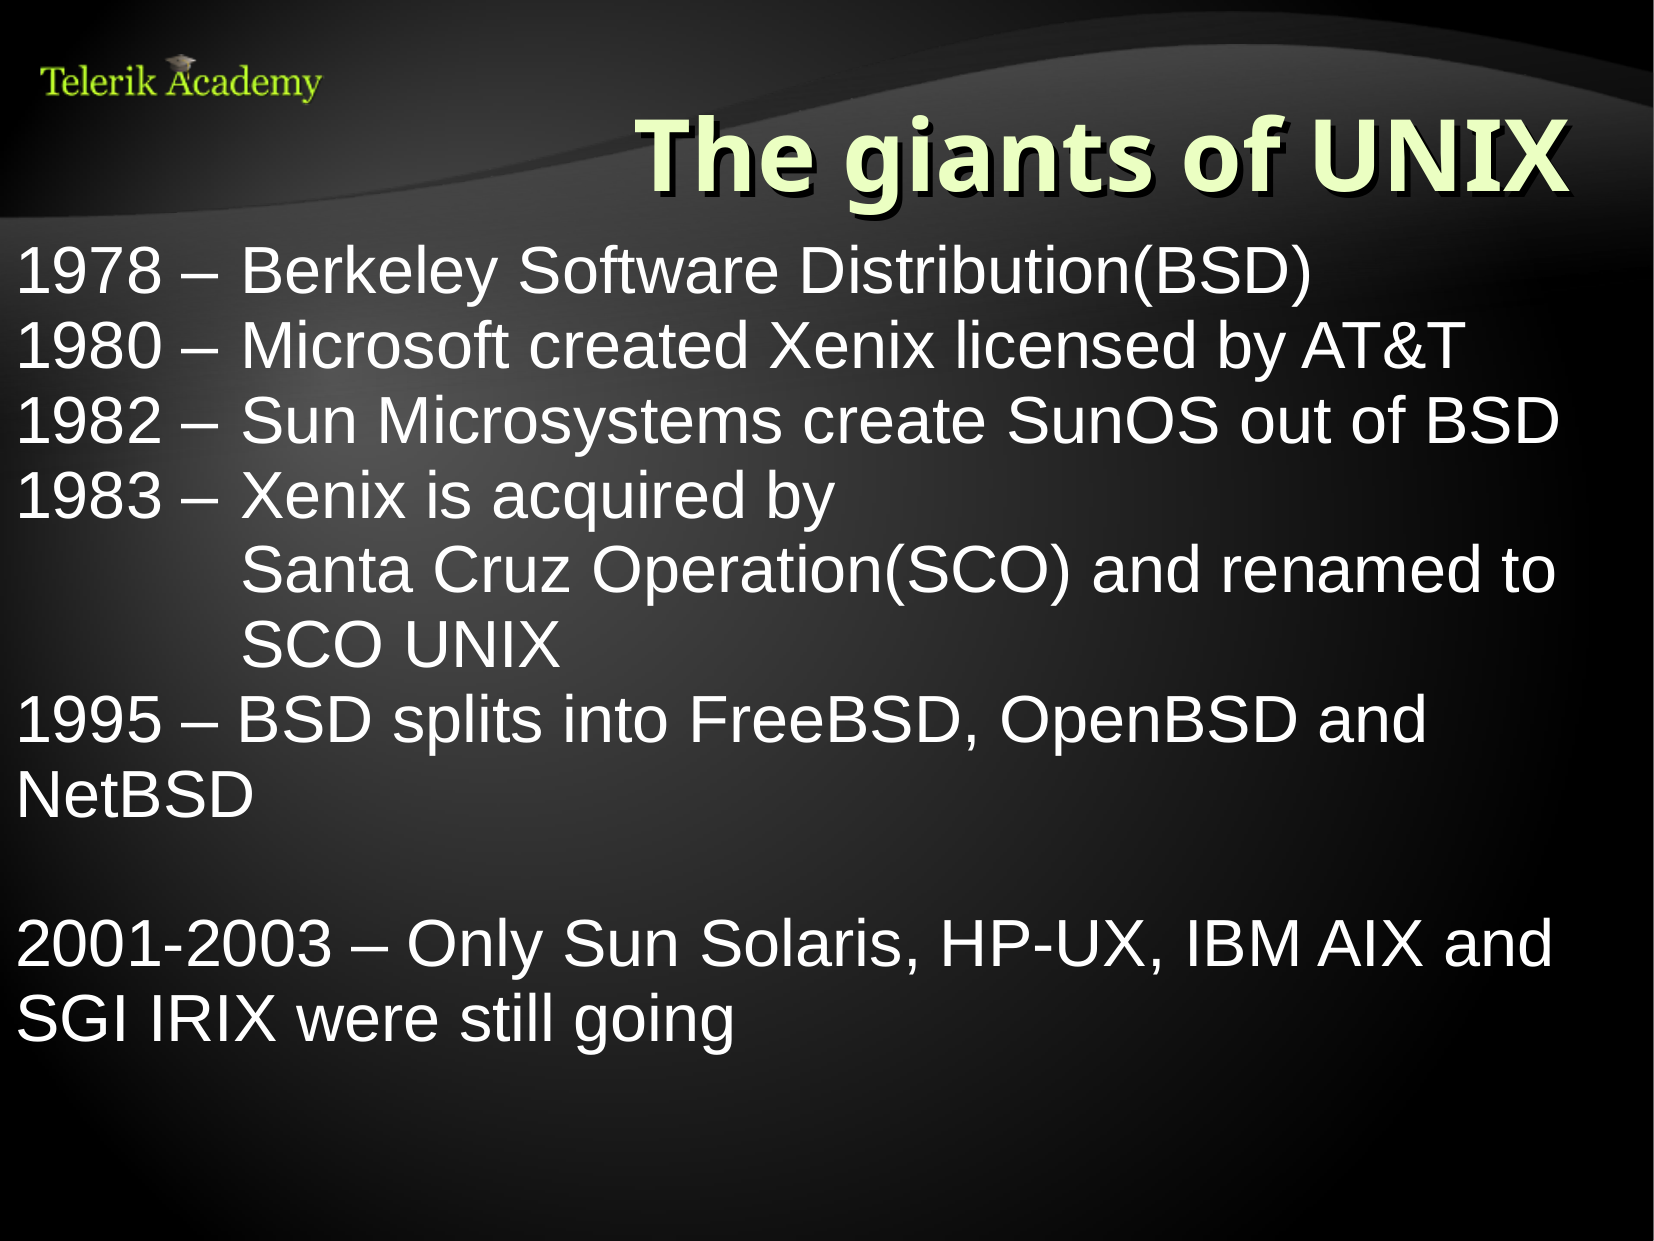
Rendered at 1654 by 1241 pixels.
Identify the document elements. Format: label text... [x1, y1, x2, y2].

title The giants of UNIX [82, 49, 1571, 233]
picture [0, 0, 1654, 1241]
subtitle 1978 – Berkeley Software Distribution(BSD) 1980 – Microsoft created Xenix licensed by AT&T 1982 – Sun Microsystems create SunOS out of BSD 1983 – Xenix is acquired by Santa Cruz Operation(SCO) and renamed to SCO UNIX 1995 – BSD splits into FreeBSD, OpenBSD and NetBSD 2001-2003 – Only Sun Solaris, HP-UX, IBM AIX and SGI IRIX were still going [15, 233, 1606, 1056]
